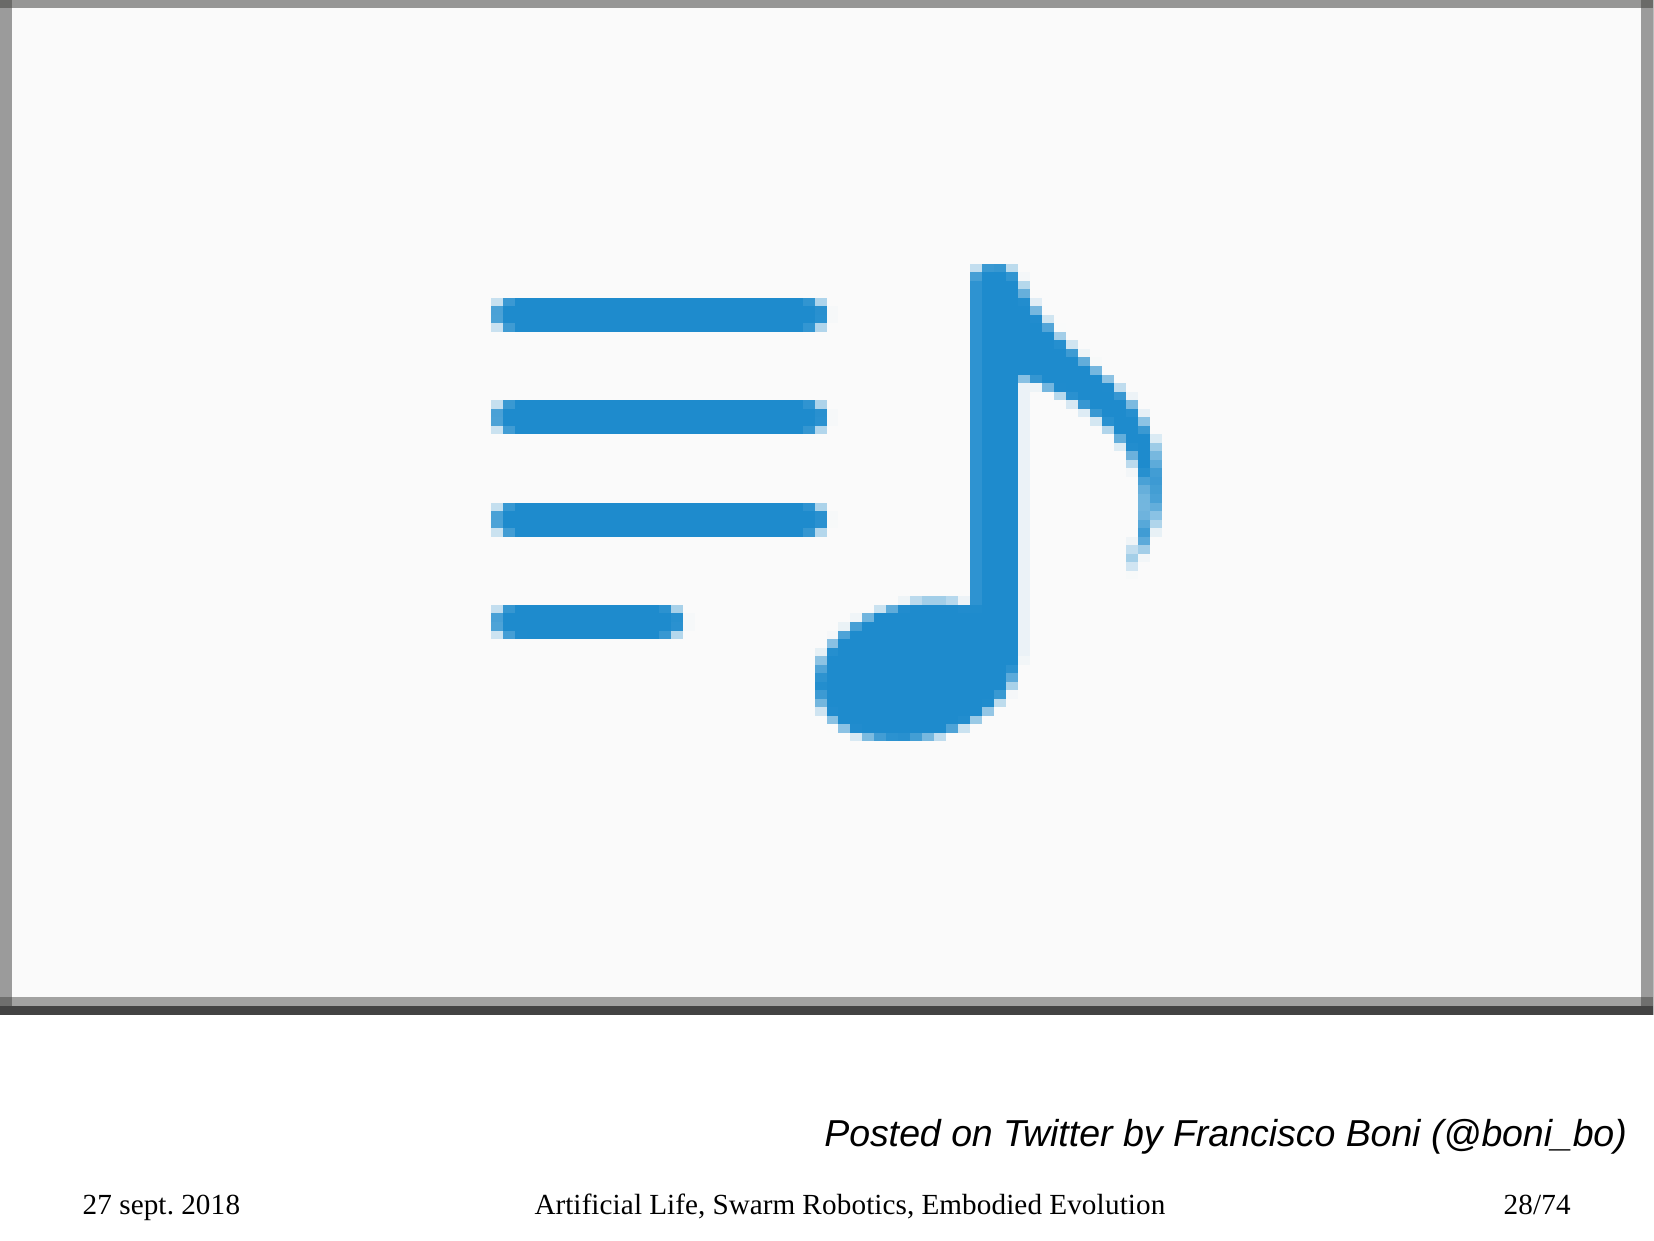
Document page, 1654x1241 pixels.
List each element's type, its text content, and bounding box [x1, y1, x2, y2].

text_box [0, 0, 1654, 1016]
text_box Posted on Twitter by Francisco Boni (@boni_bo) [177, 1105, 1642, 1163]
